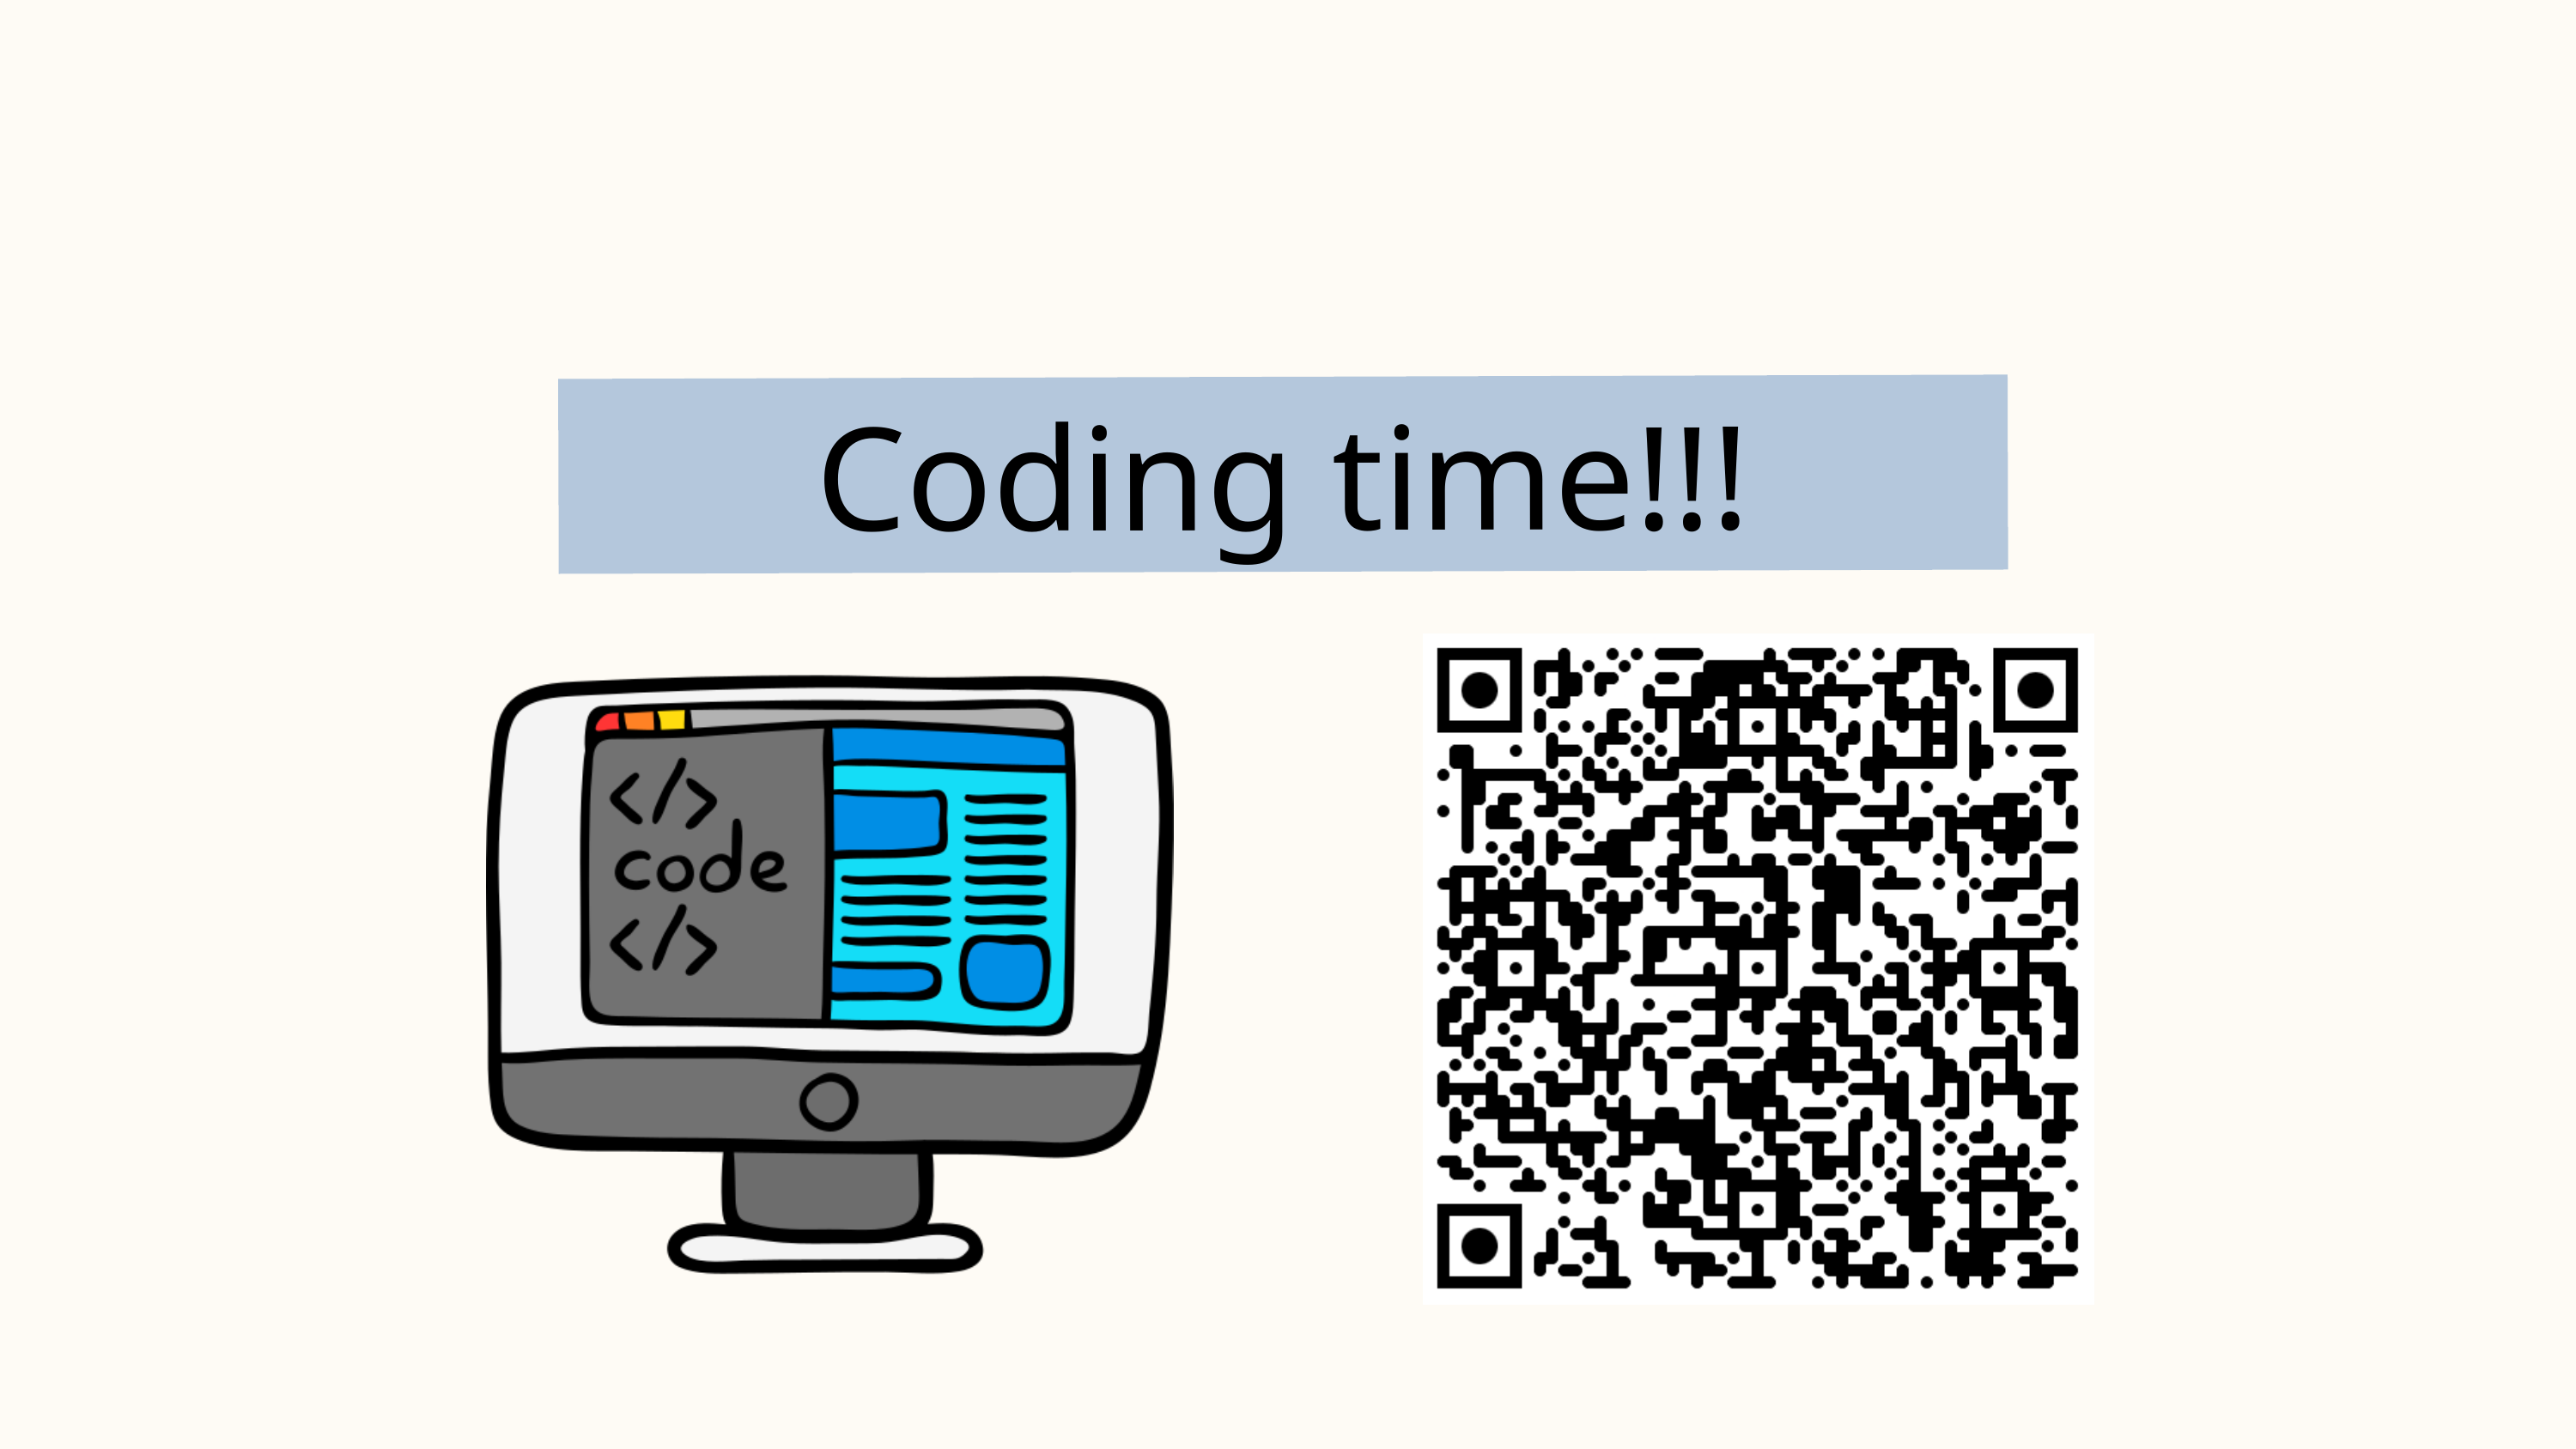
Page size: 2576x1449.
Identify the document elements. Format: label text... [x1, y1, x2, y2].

picture [1423, 634, 2094, 1305]
picture [486, 631, 1174, 1319]
title Coding time!!! [558, 374, 2008, 574]
